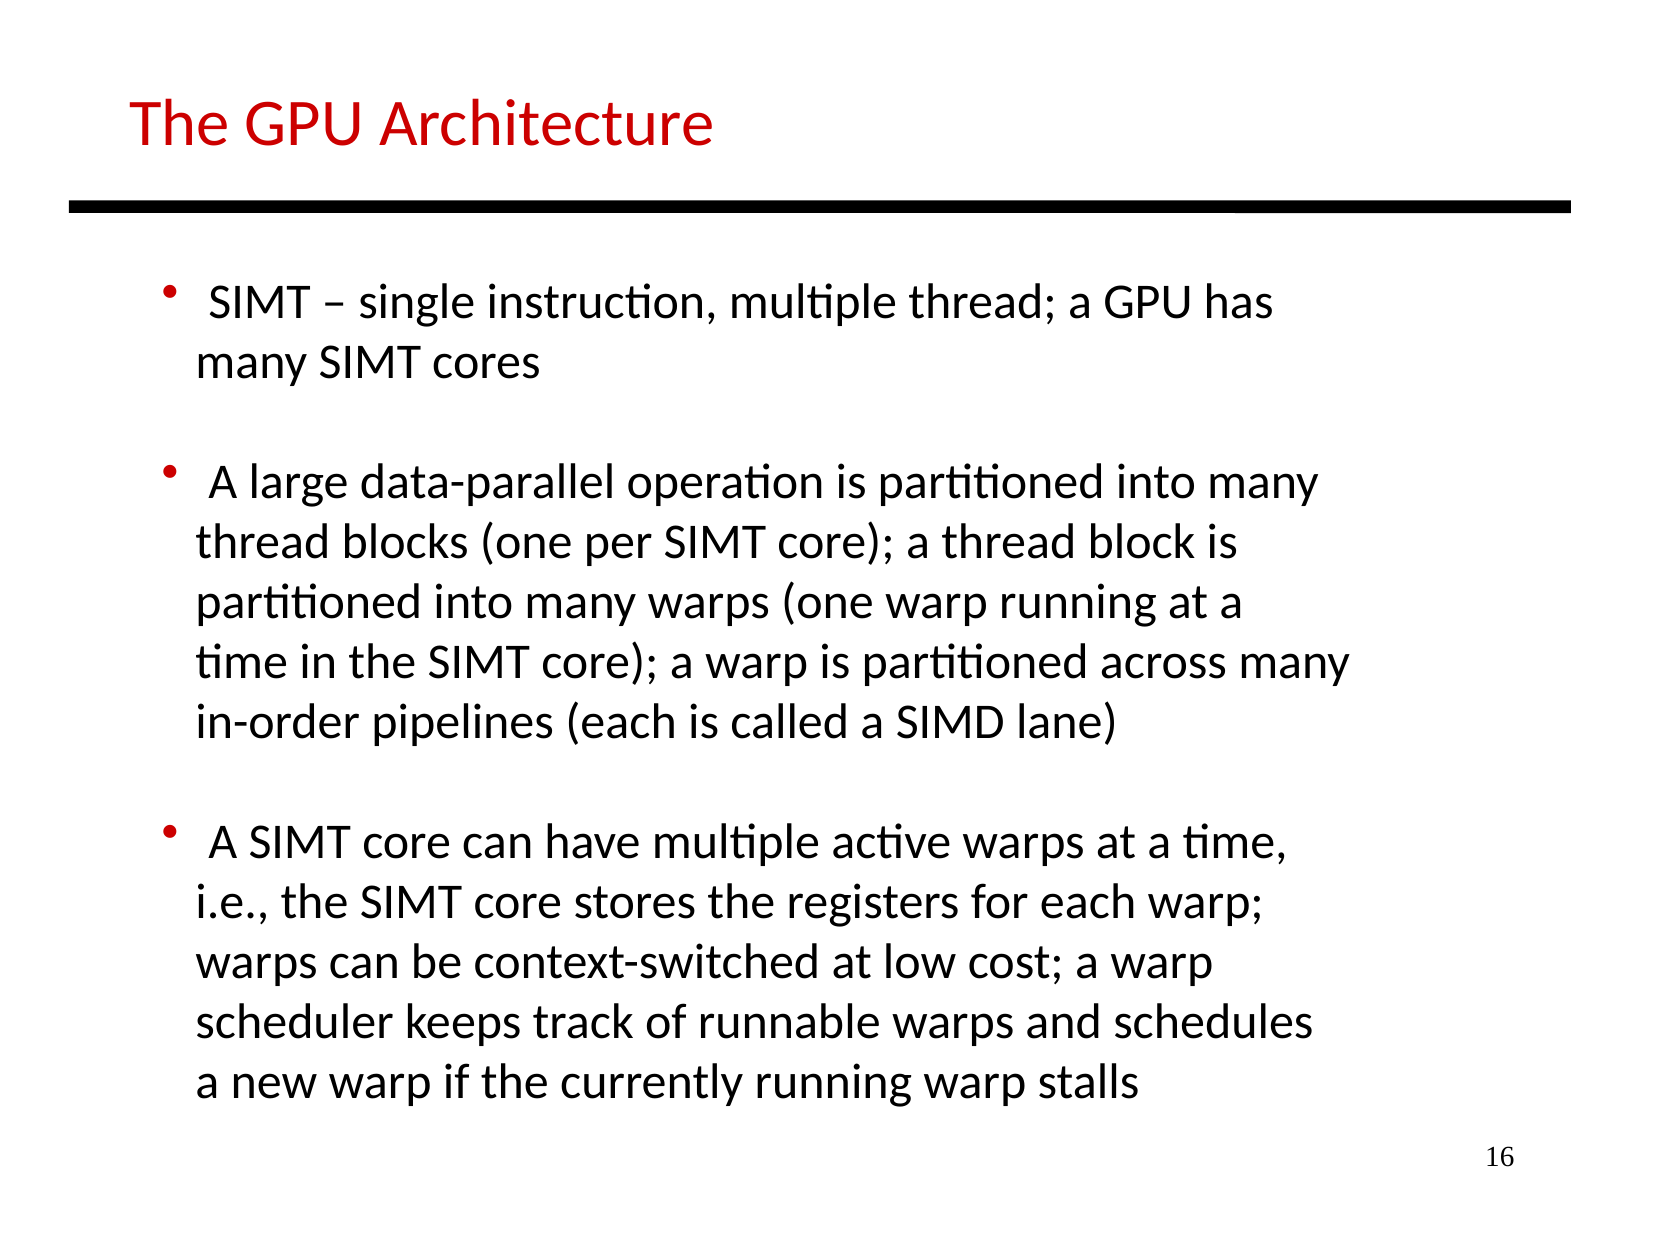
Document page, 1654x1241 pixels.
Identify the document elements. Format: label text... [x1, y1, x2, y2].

text_box SIMT – single instruction, multiple thread; a GPU has many SIMT cores A large data-parallel operation is partitioned into many thread blocks (one per SIMT core); a thread block is partitioned into many warps (one warp running at a time in the SIMT core); a warp is partitioned across many in-order pipelines (each is called a SIMD lane) A SIMT core can have multiple active warps at a time, i.e., the SIMT core stores the registers for each warp; warps can be context-switched at low cost; a warp scheduler keeps track of runnable warps and schedules a new warp if the currently running warp stalls [146, 260, 1366, 1116]
text_box The GPU Architecture [114, 71, 730, 167]
slide_number <number> [1185, 1129, 1530, 1213]
